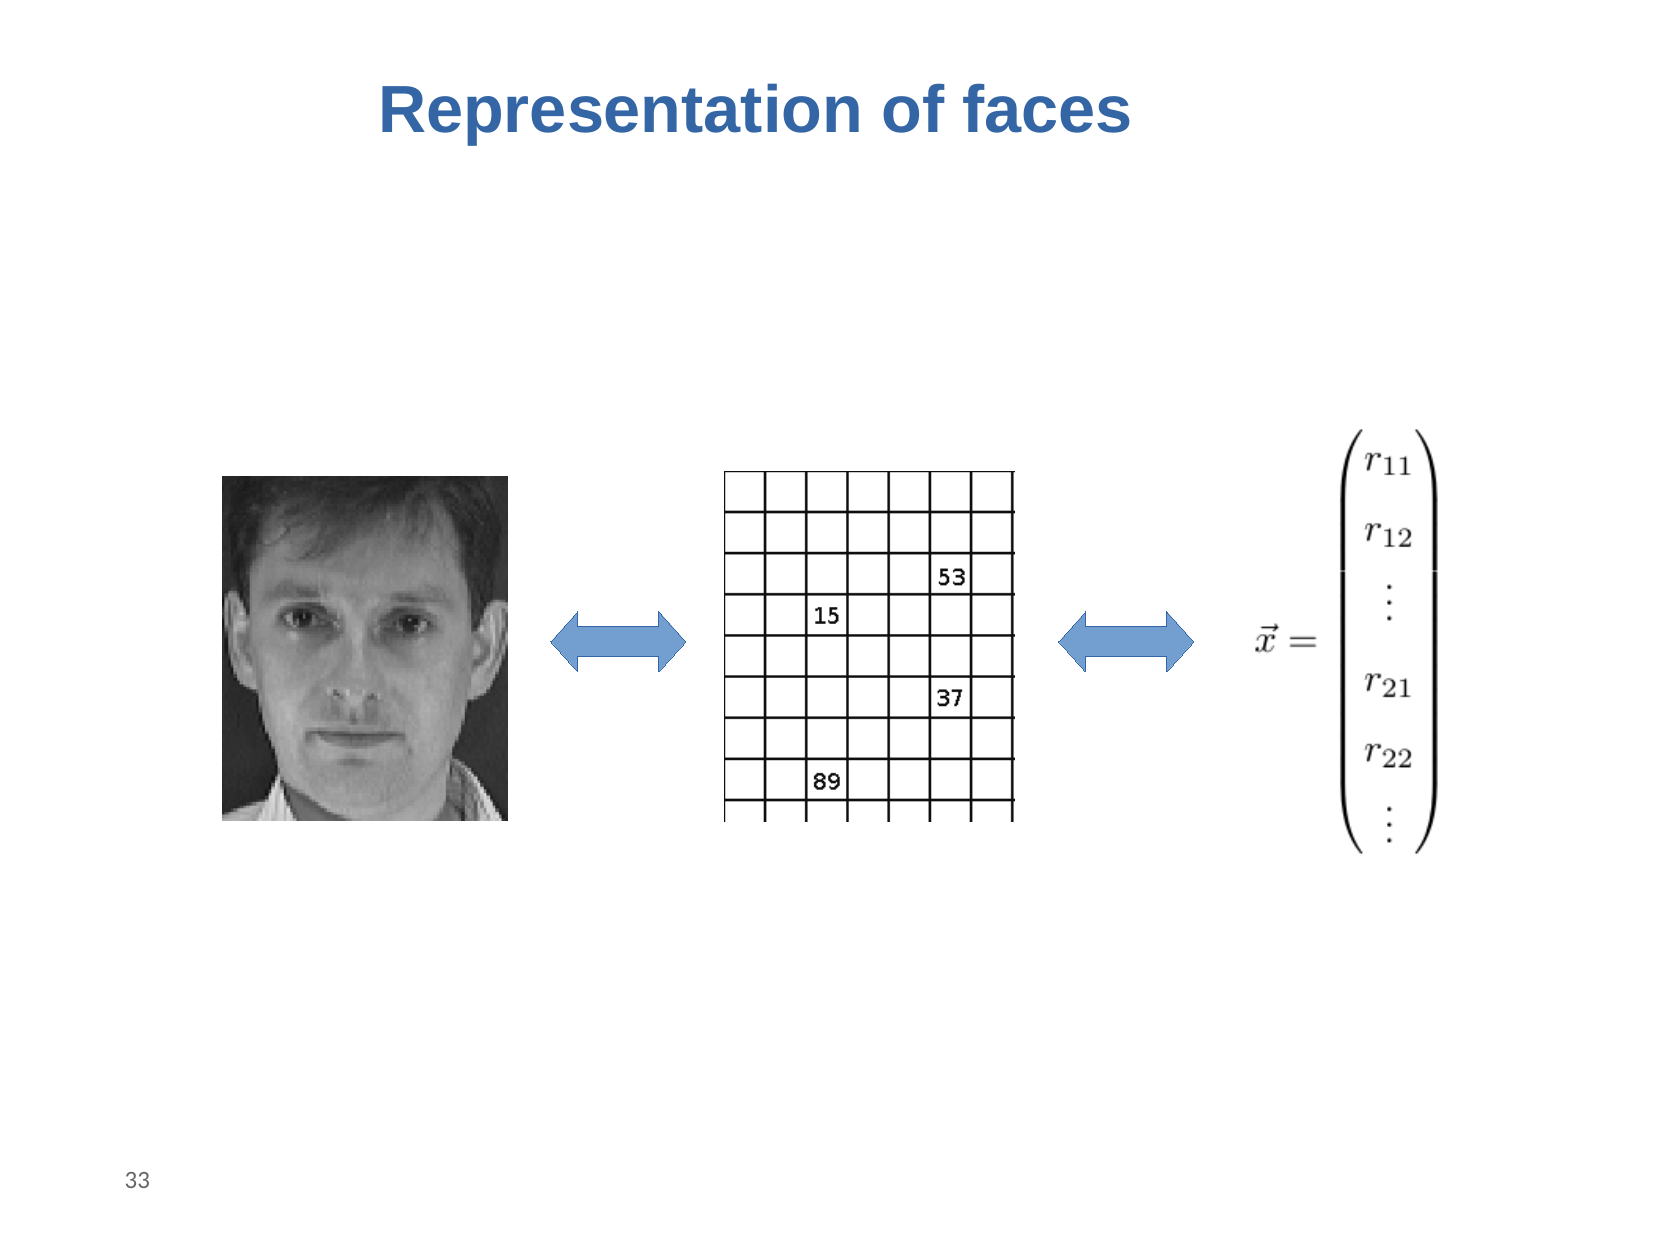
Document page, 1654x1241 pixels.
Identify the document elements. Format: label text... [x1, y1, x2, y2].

title Representation of faces [147, 5, 1365, 213]
text_box [1058, 611, 1194, 672]
picture [724, 471, 1015, 822]
picture [1240, 411, 1463, 874]
text_box [550, 611, 686, 672]
picture [222, 476, 508, 821]
